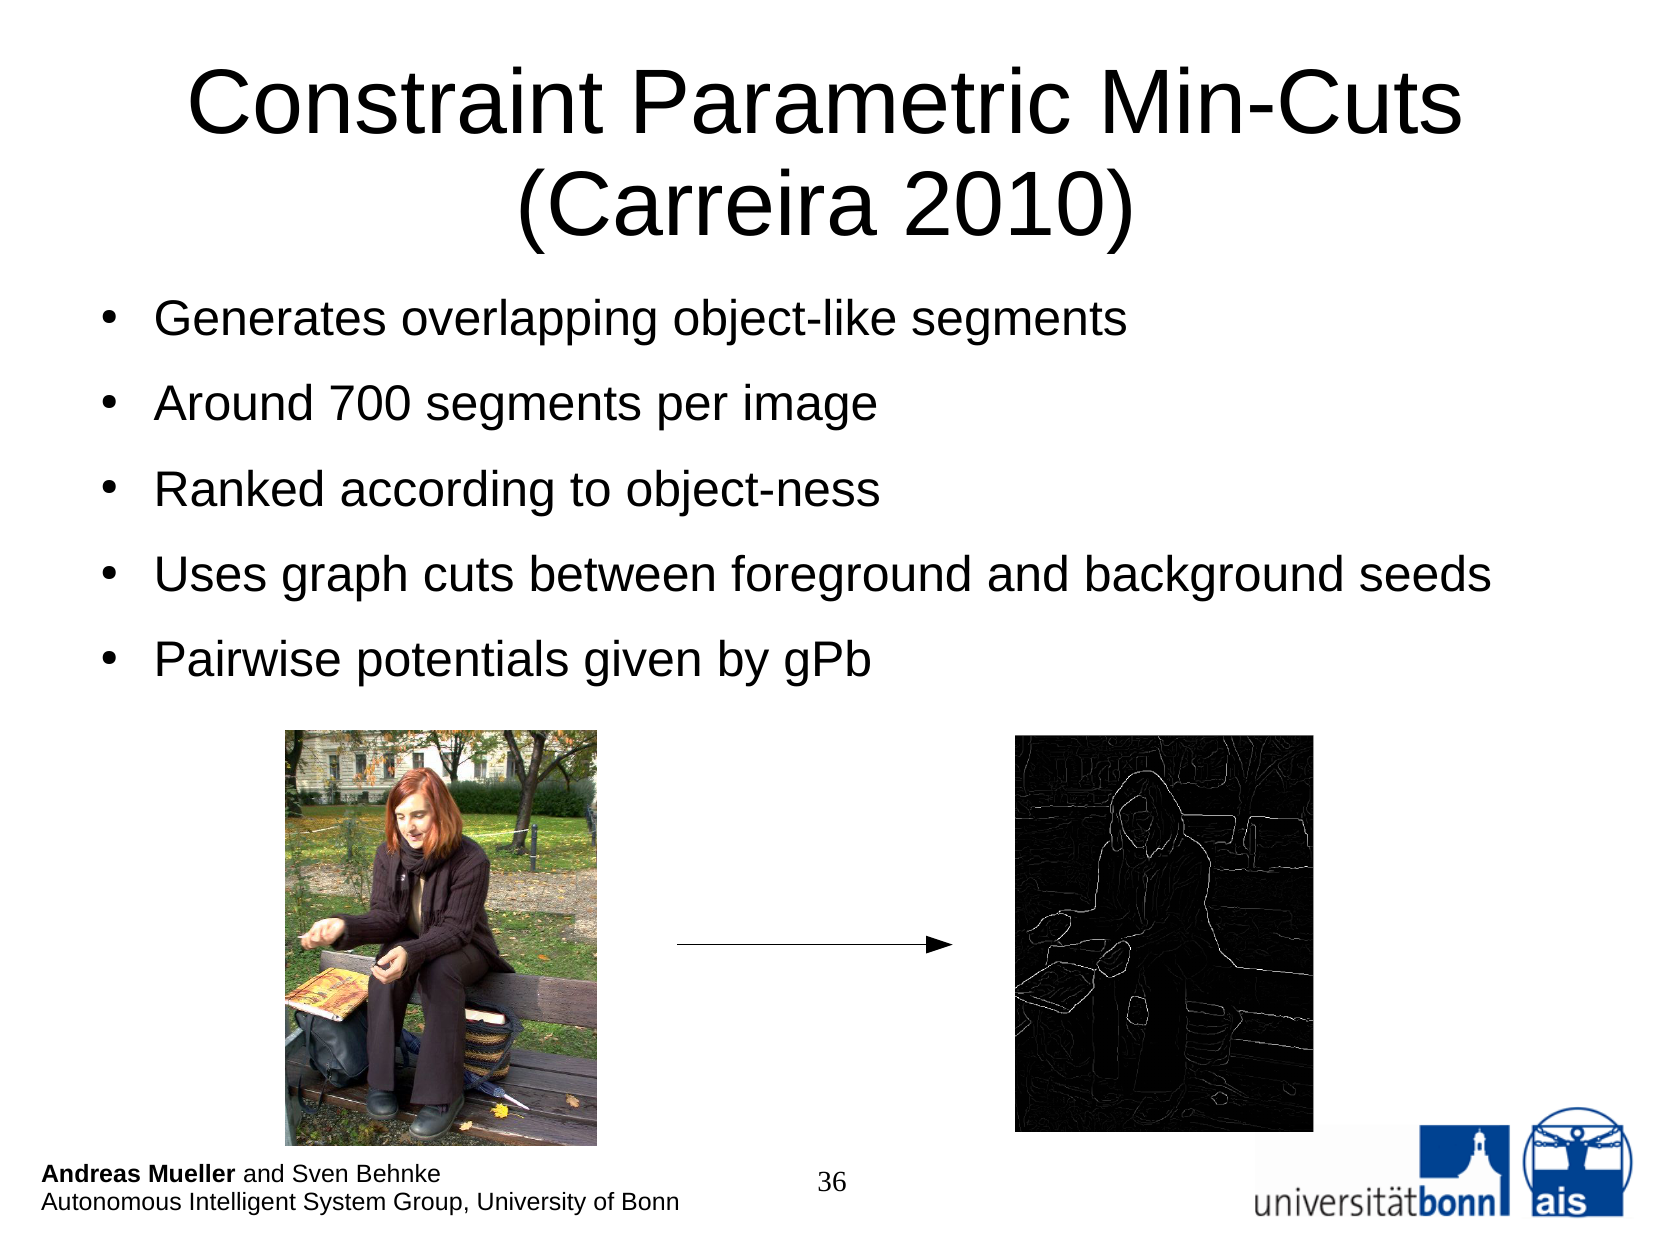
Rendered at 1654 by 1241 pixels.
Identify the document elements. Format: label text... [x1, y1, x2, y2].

picture [1015, 735, 1635, 1220]
title Constraint Parametric Min-Cuts (Carreira 2010) [82, 49, 1571, 257]
list Generates overlapping object-like segments Around 700 segments per image Ranked according to object-ness Uses graph cuts between foreground and background seeds Pairwise potentials given by gPb [82, 290, 1571, 1109]
picture [285, 730, 597, 1146]
